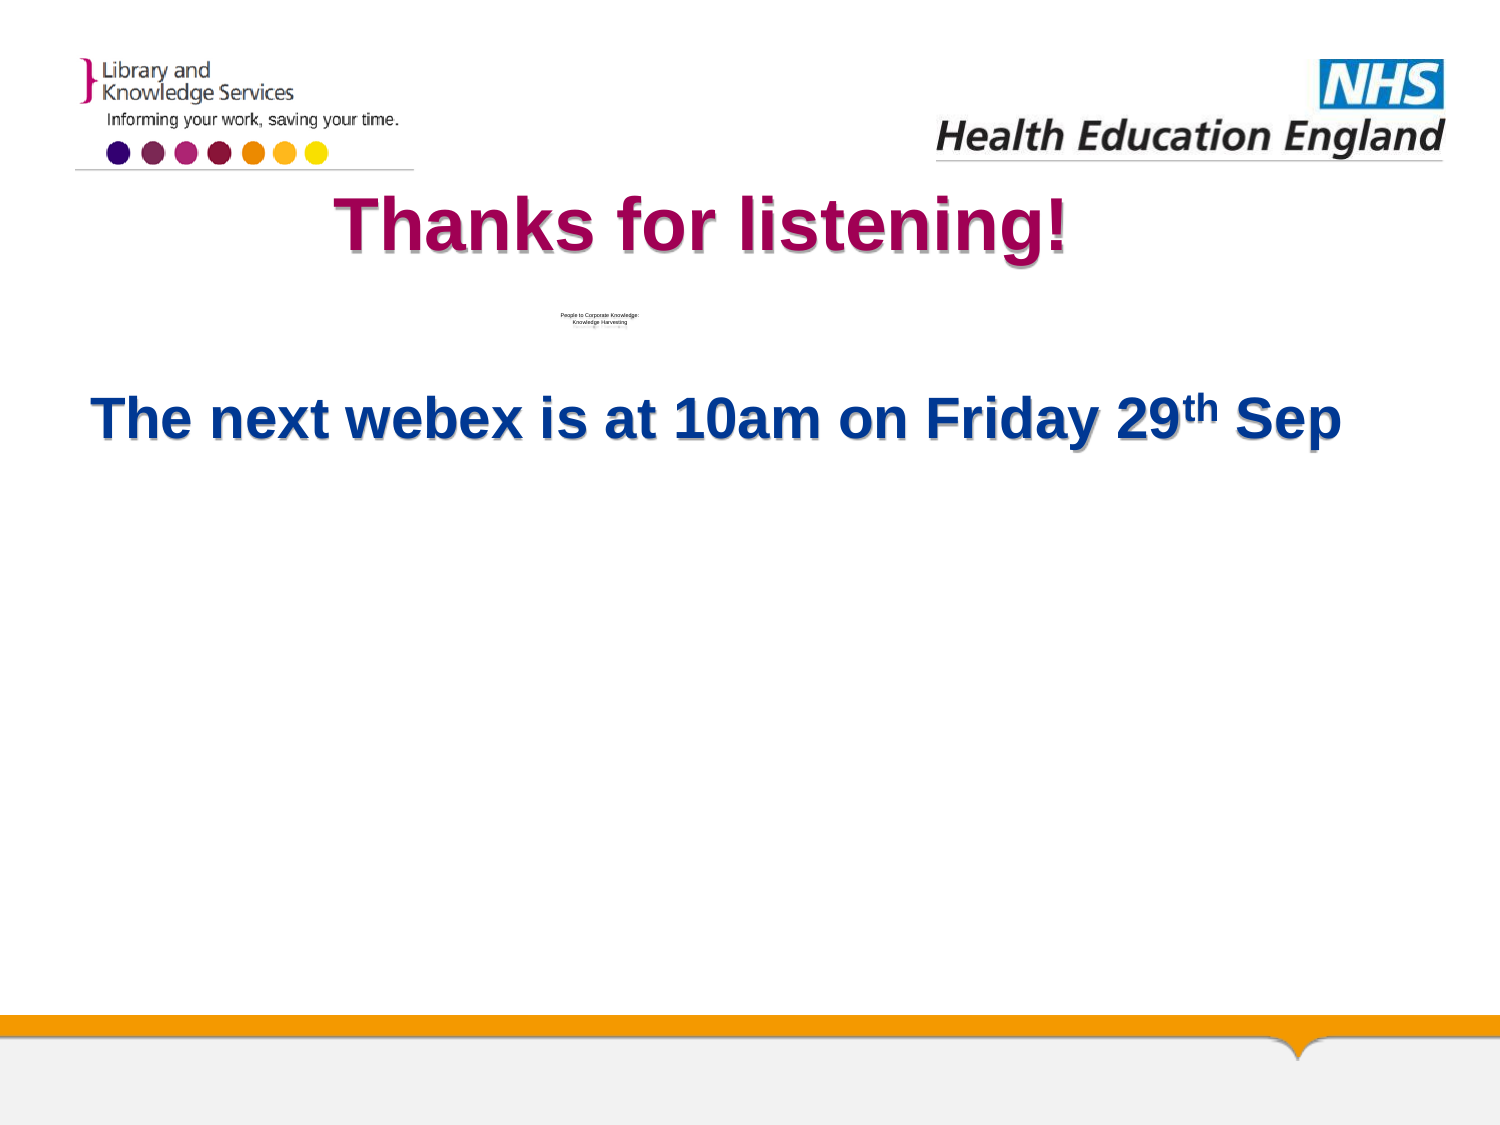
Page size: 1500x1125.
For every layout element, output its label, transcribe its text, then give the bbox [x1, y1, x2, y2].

picture [75, 54, 416, 169]
list People to Corporate Knowledge: Knowledge Harvesting [75, 407, 1361, 811]
title Thanks for listening! [75, 168, 1351, 280]
subtitle The next webex is at 10am on Friday 29th Sep [75, 288, 1387, 384]
